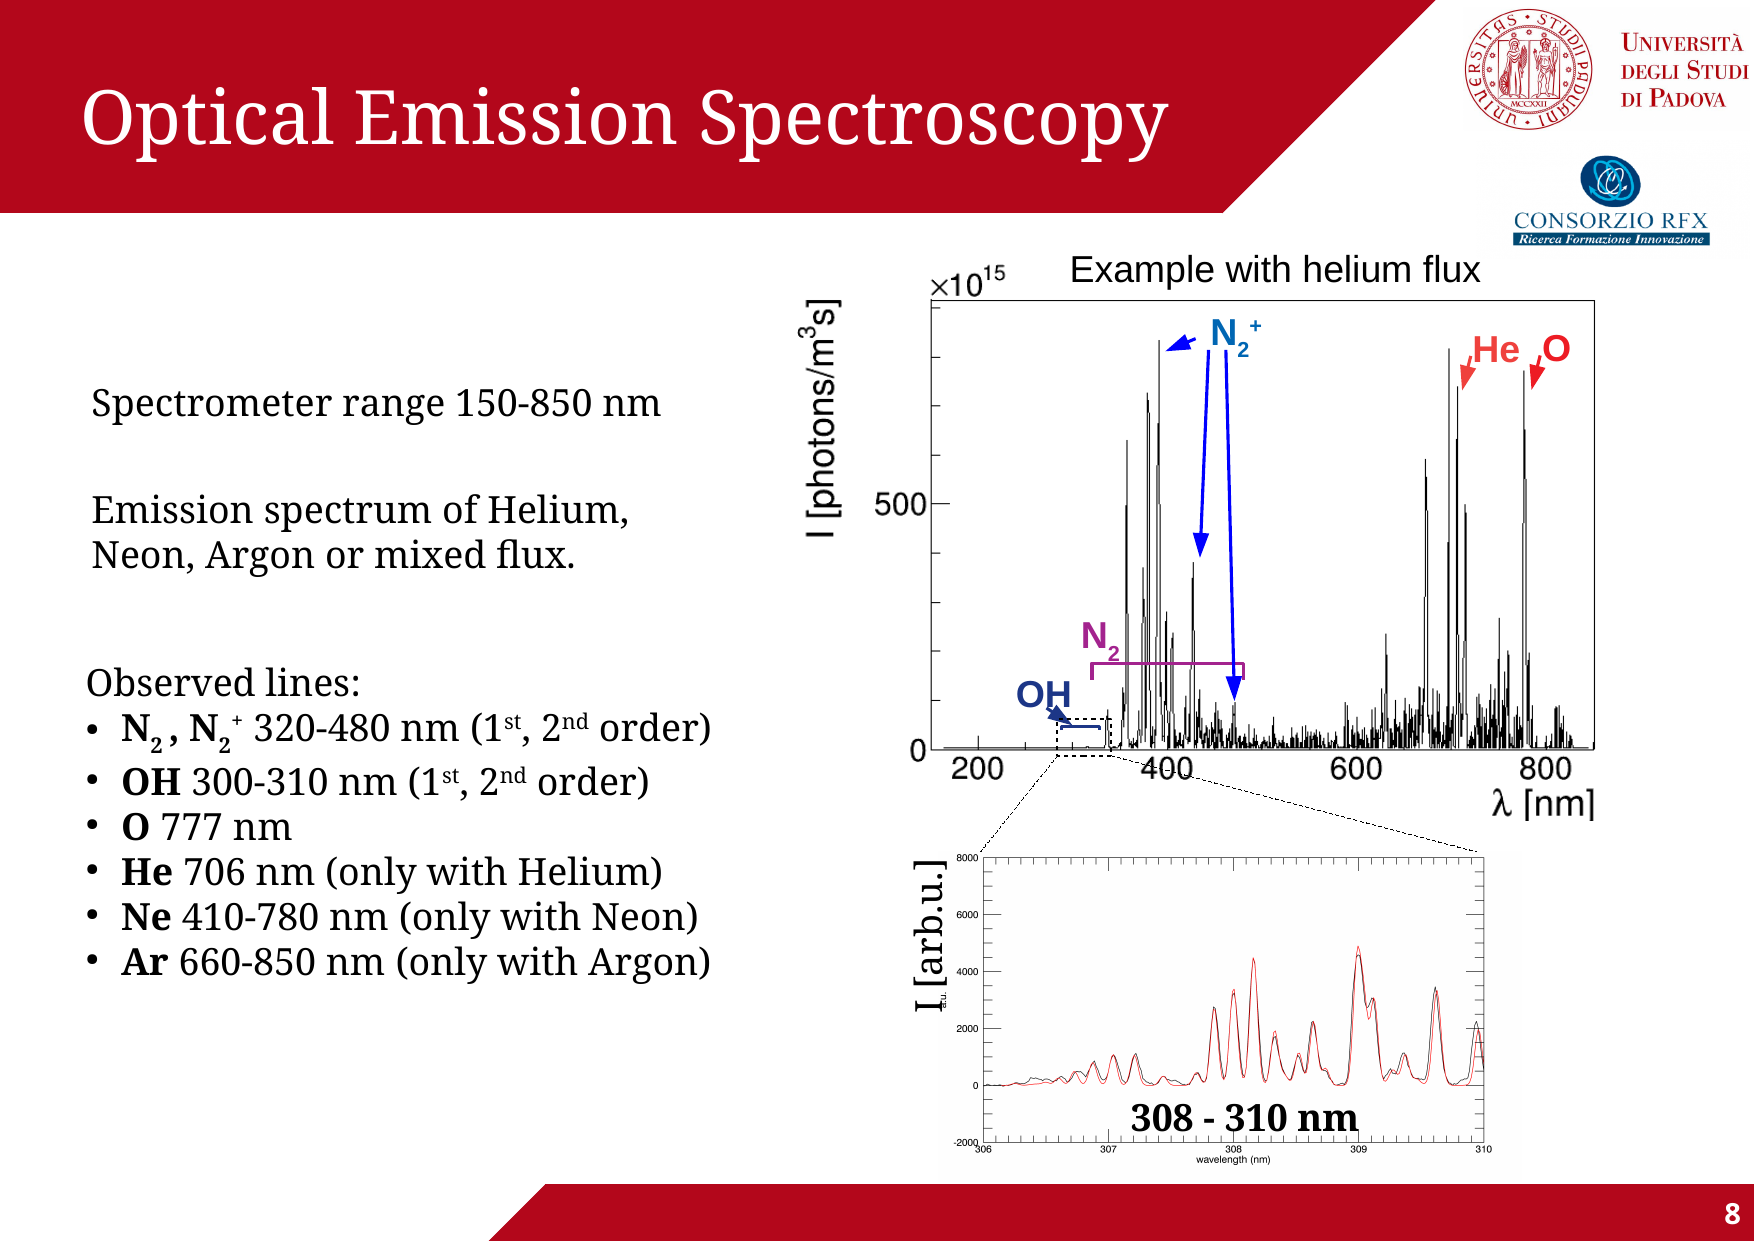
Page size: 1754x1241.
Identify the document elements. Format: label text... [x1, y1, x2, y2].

picture [1463, 7, 1750, 131]
text_box O [1527, 316, 1597, 377]
text_box He [1457, 317, 1541, 416]
text_box Emission spectrum of Helium, Neon, Argon or mixed flux. [76, 478, 709, 632]
text_box 308 - 310 nm [1116, 1086, 1430, 1192]
text_box Spectrometer range 150-850 nm [76, 372, 686, 477]
title Optical Emission Spectroscopy [10, 0, 1241, 244]
text_box I [arb.u.] [897, 838, 958, 1028]
text_box Example with helium flux [1049, 238, 1502, 336]
text_box OH [1001, 662, 1095, 761]
picture [938, 851, 1522, 1182]
text_box N2 [1066, 604, 1136, 674]
text_box Observed lines: N2 , N2+ 320-480 nm (1st, 2nd order) OH 300-310 nm (1st, 2nd order) O 777 nm He 706 nm (only with Helium) Ne 410-780 nm (only with Neon) Ar 660-850 nm (only with Argon) [70, 651, 745, 991]
picture [797, 140, 1750, 822]
text_box N2+ [1195, 336, 1305, 408]
picture [1236, 665, 1242, 676]
